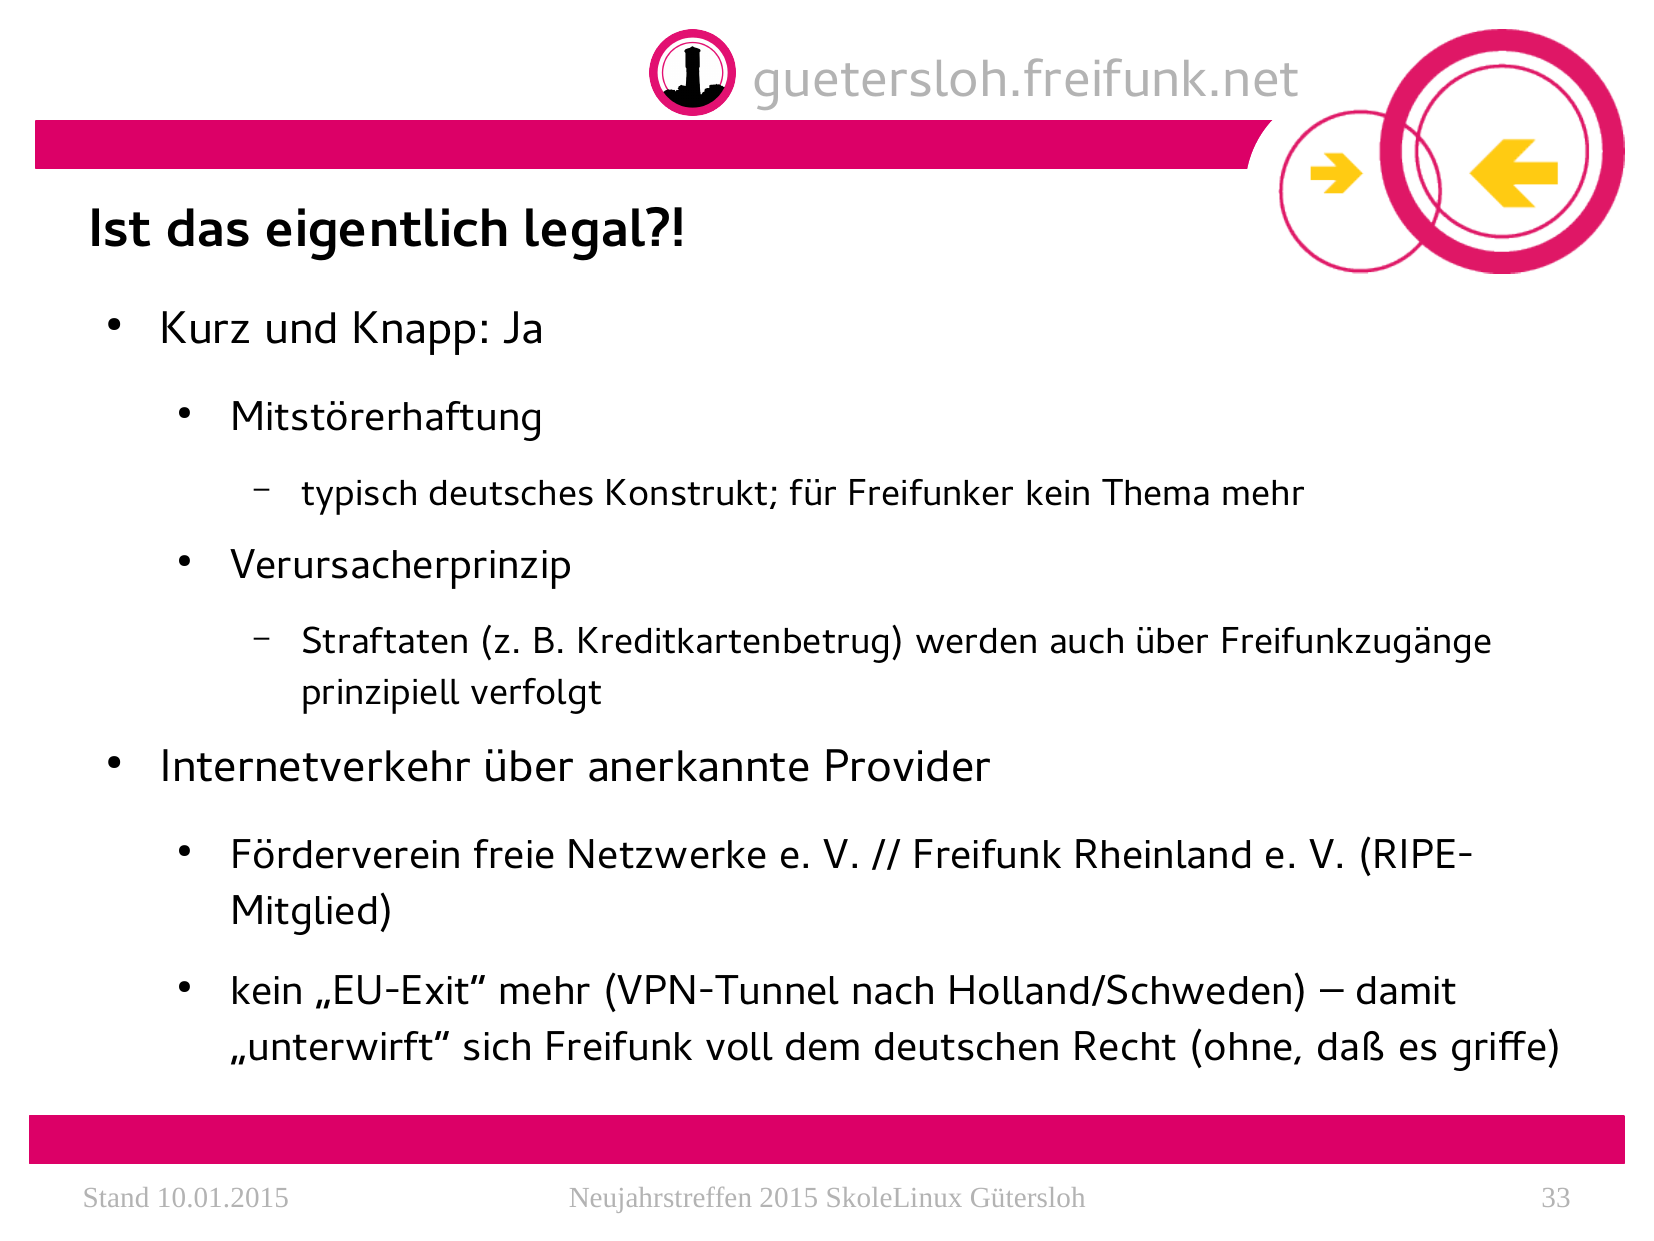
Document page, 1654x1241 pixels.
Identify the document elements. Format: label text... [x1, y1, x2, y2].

title Ist das eigentlich legal?! [88, 188, 1123, 278]
list Kurz und Knapp: Ja Mitstörerhaftung typisch deutsches Konstrukt; für Freifunker kein Thema mehr Verursacherprinzip Straftaten (z. B. Kreditkartenbetrug) werden auch über Freifunkzugänge prinzipiell verfolgt Internetverkehr über anerkannte Provider Förderverein freie Netzwerke e. V. // Freifunk Rheinland e. V. (RIPE-Mitglied) kein „EU-Exit“ mehr (VPN-Tunnel nach Holland/Schweden) – damit „unterwirft“ sich Freifunk voll dem deutschen Recht (ohne, daß es griffe) [88, 295, 1565, 1074]
picture [649, 29, 736, 116]
picture [1278, 29, 1625, 274]
